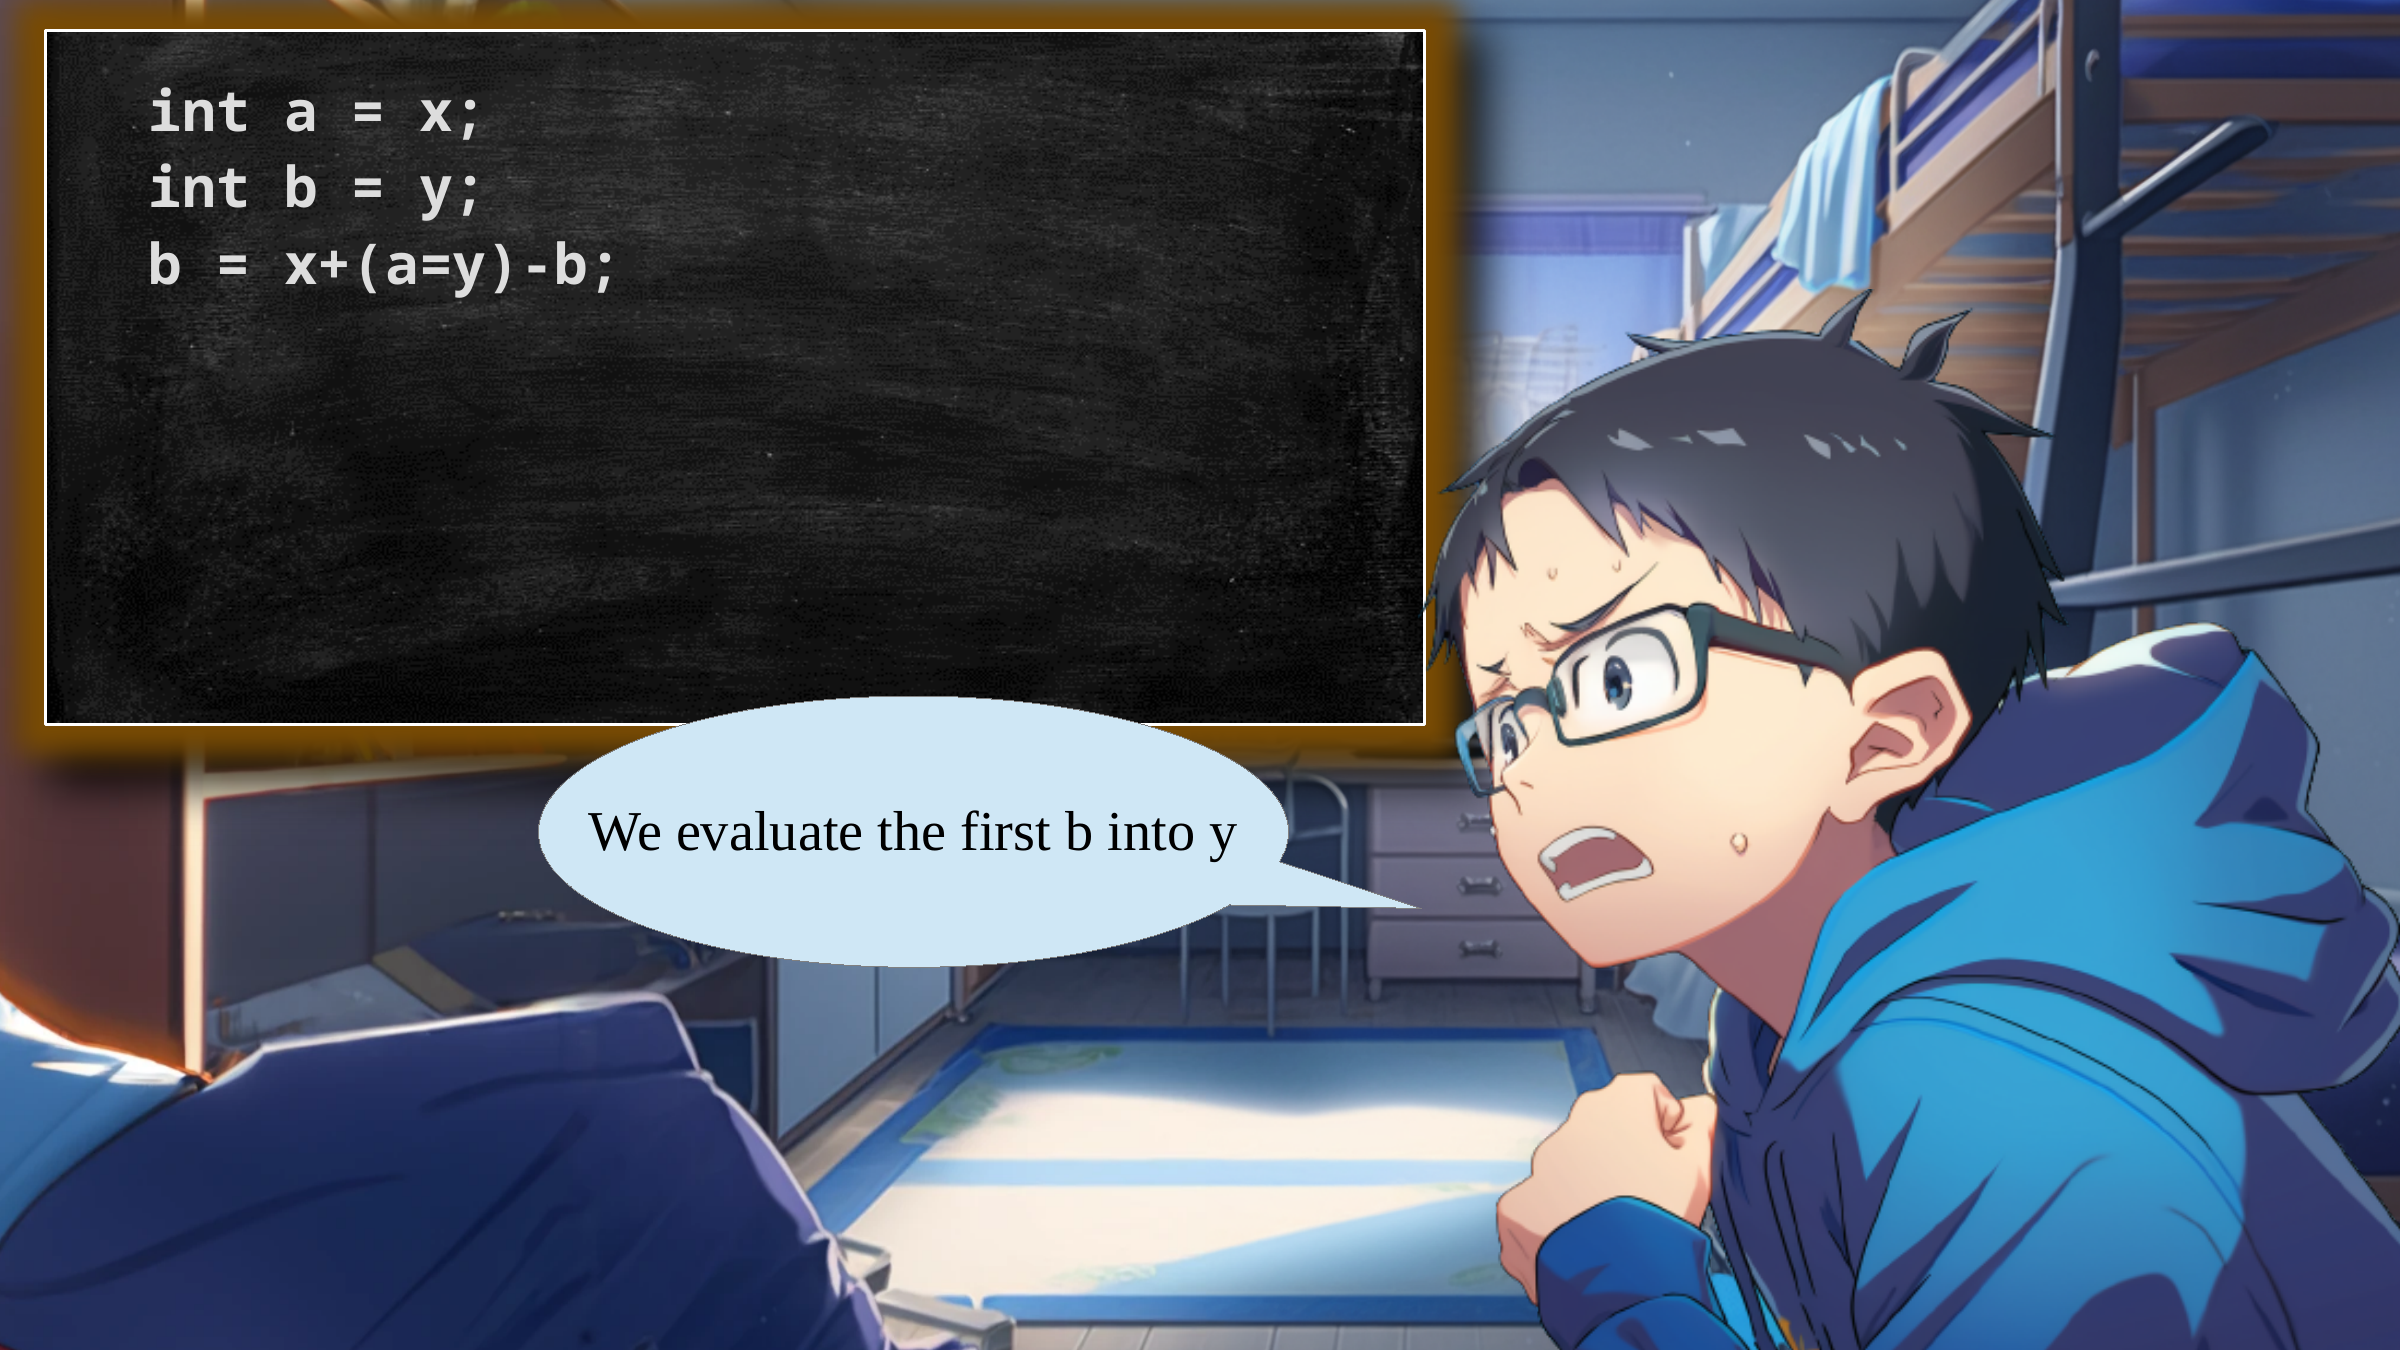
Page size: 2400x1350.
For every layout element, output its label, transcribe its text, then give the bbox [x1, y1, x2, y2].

picture [0, 0, 2400, 1350]
text_box int a = x; int b = y; b = x+(a=y)-b; [66, 63, 1379, 653]
text_box We evaluate the first b into y [538, 696, 1320, 968]
